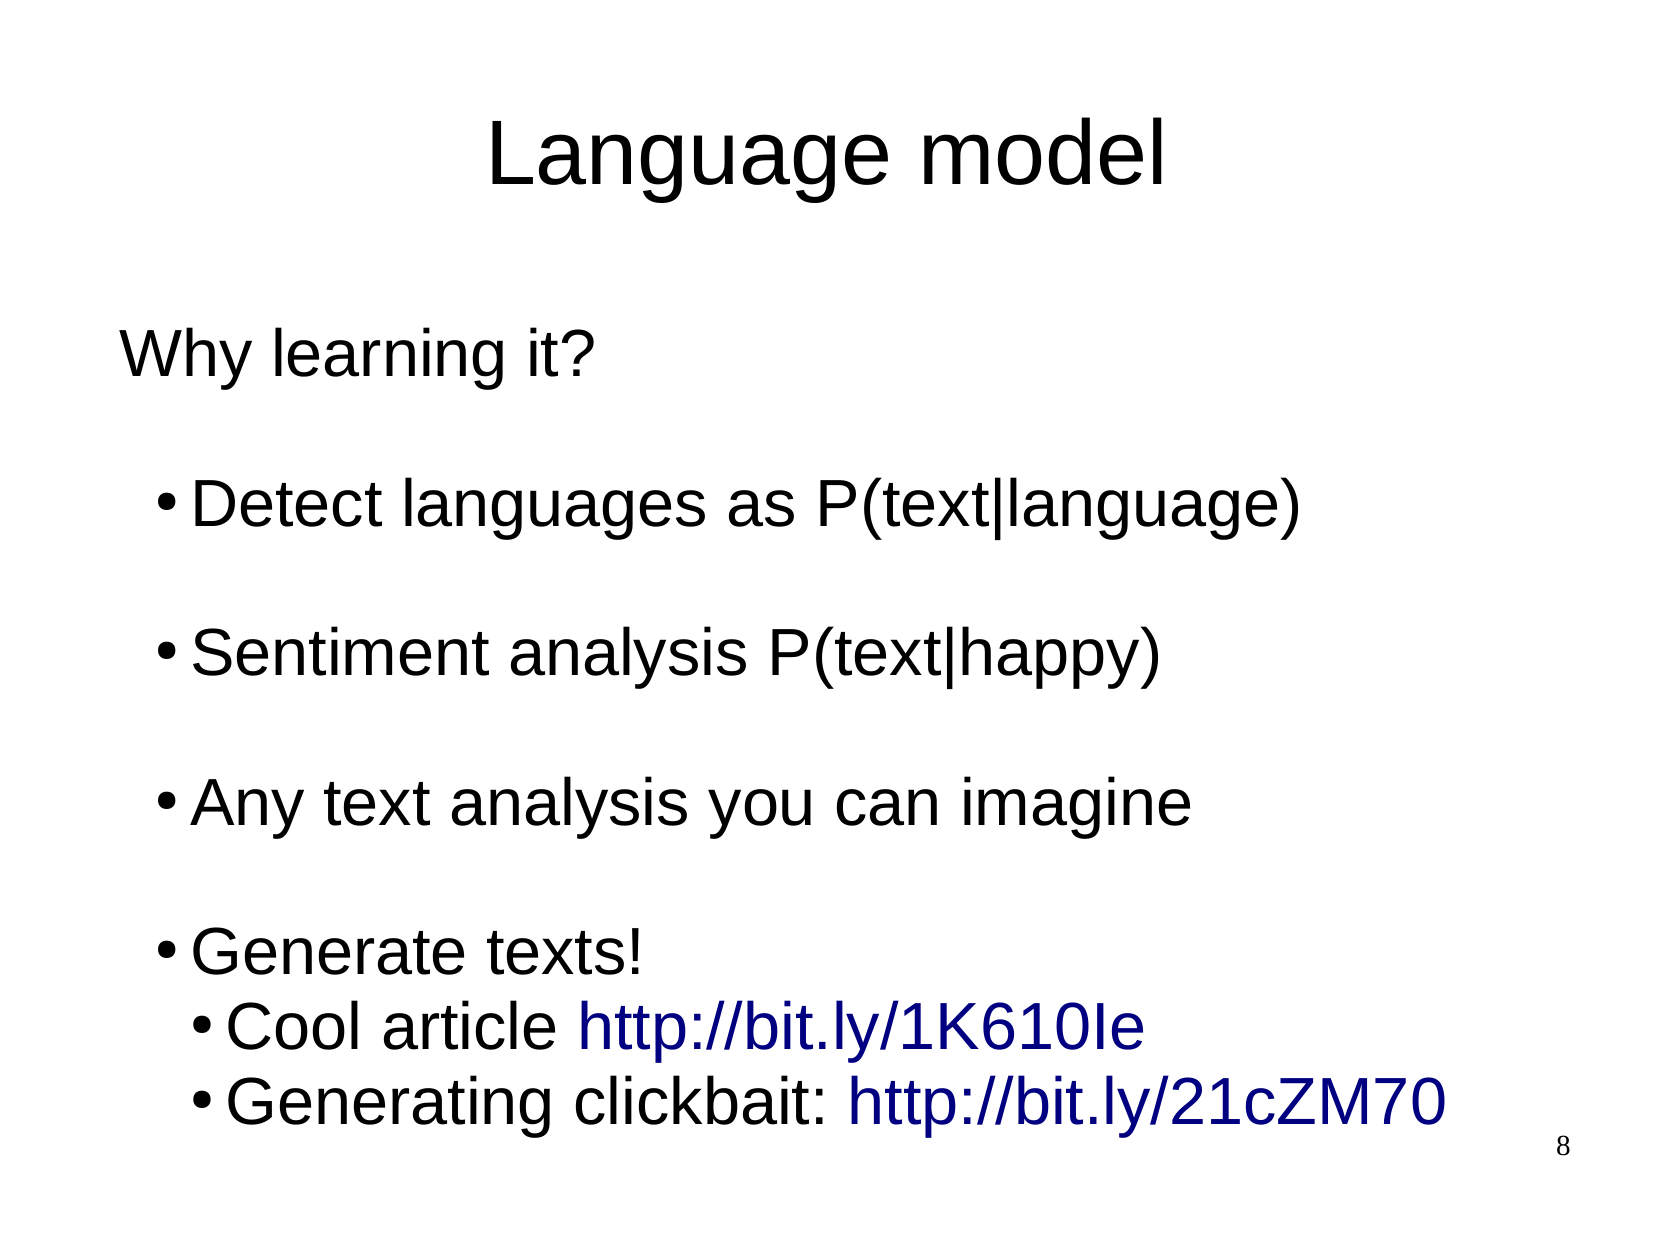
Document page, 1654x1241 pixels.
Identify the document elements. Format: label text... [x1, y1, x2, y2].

text_box Why learning it? Detect languages as P(text|language) Sentiment analysis P(text|happy) Any text analysis you can imagine Generate texts! Cool article http://bit.ly/1K610Ie Generating clickbait: http://bit.ly/21cZM70 [69, 308, 1654, 1221]
title Language model [82, 49, 1571, 257]
